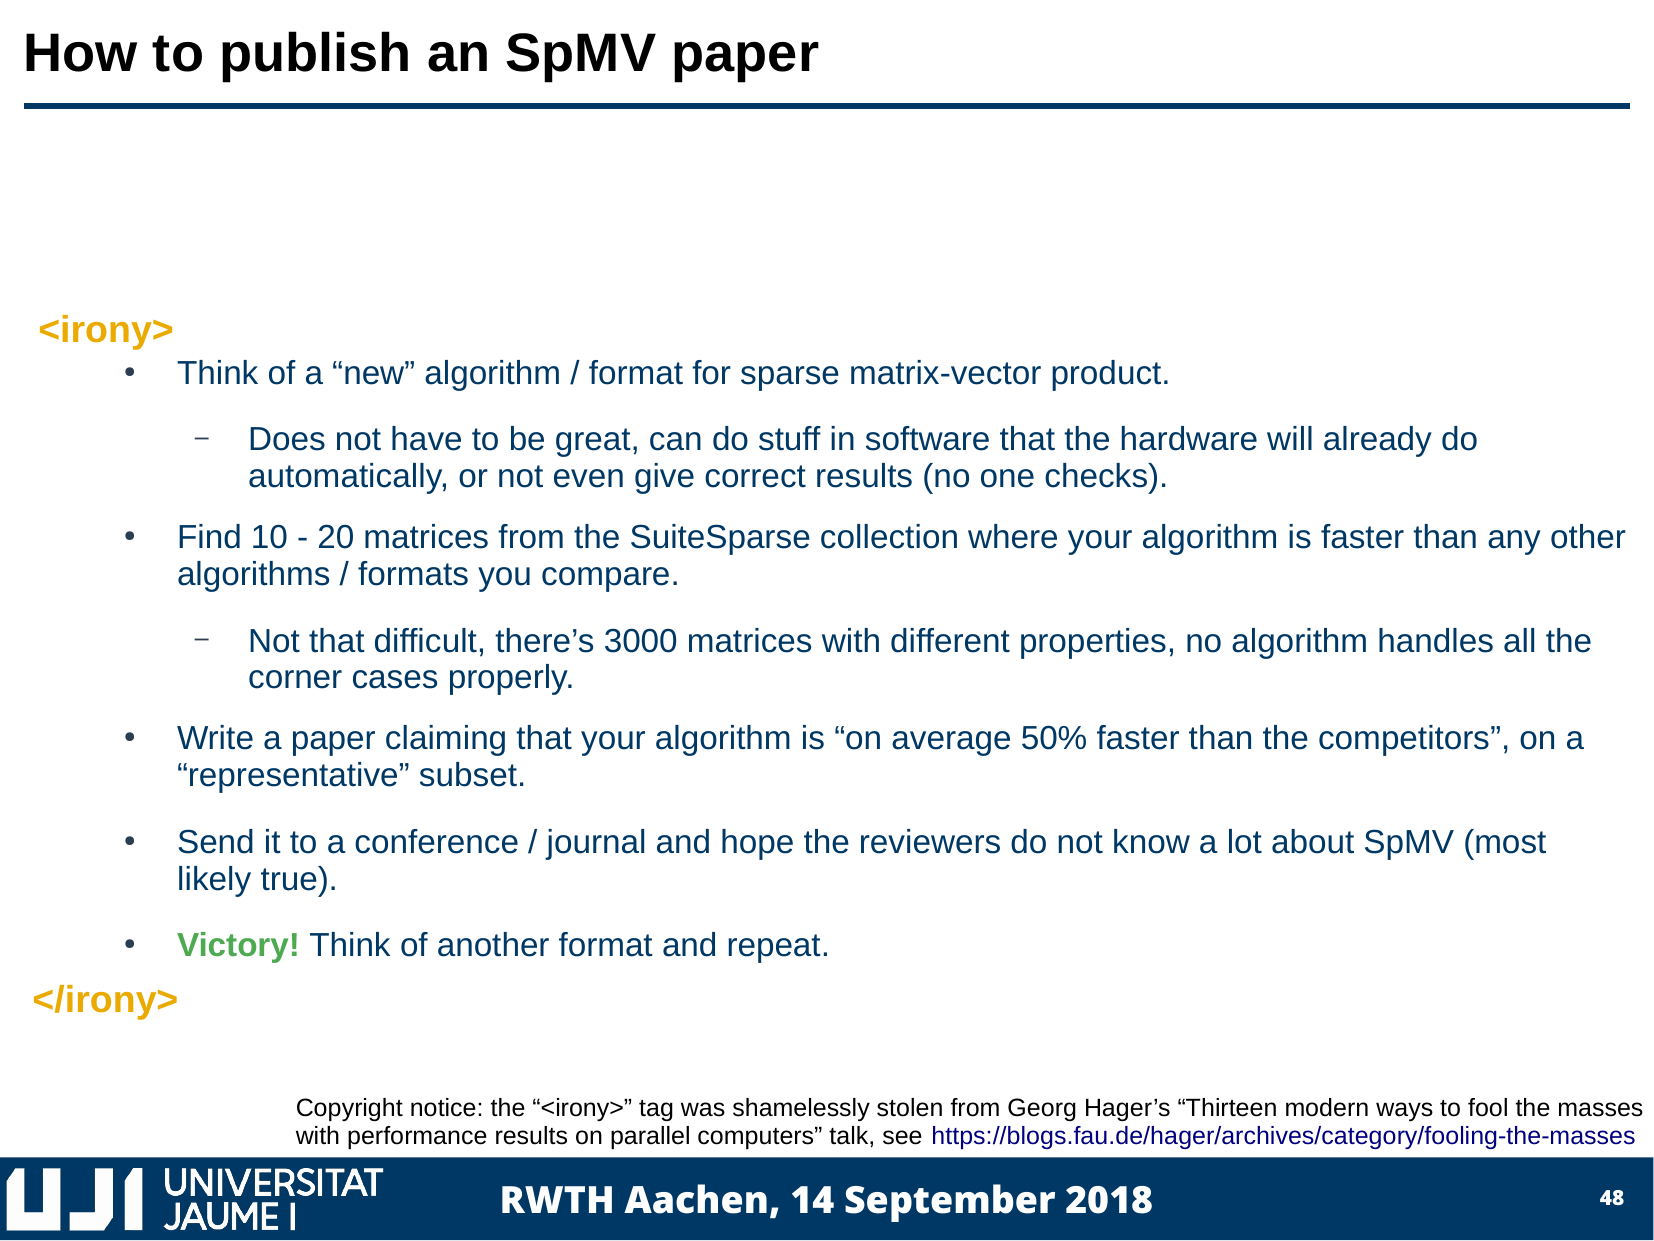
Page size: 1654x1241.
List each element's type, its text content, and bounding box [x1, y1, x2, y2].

title How to publish an SpMV paper [23, 0, 1630, 107]
list Think of a “new” algorithm / format for sparse matrix-vector product. Does not have to be great, can do stuff in software that the hardware will already do automatically, or not even give correct results (no one checks). Find 10 - 20 matrices from the SuiteSparse collection where your algorithm is faster than any other algorithms / formats you compare. Not that difficult, there’s 3000 matrices with different properties, no algorithm handles all the corner cases properly. Write a paper claiming that your algorithm is “on average 50% faster than the competitors”, on a “representative” subset. Send it to a conference / journal and hope the reviewers do not know a lot about SpMV (most likely true). Victory! Think of another format and repeat. [106, 354, 1630, 975]
text_box </irony> [17, 970, 194, 1028]
text_box Copyright notice: the “<irony>” tag was shamelessly stolen from Georg Hager’s “Thirteen modern ways to fool the masses with performance results on parallel computers” talk, see https://blogs.fau.de/hager/archives/category/fooling-the-masses [281, 1086, 1654, 1158]
text_box <irony> [23, 301, 190, 358]
picture [0, 1158, 390, 1241]
